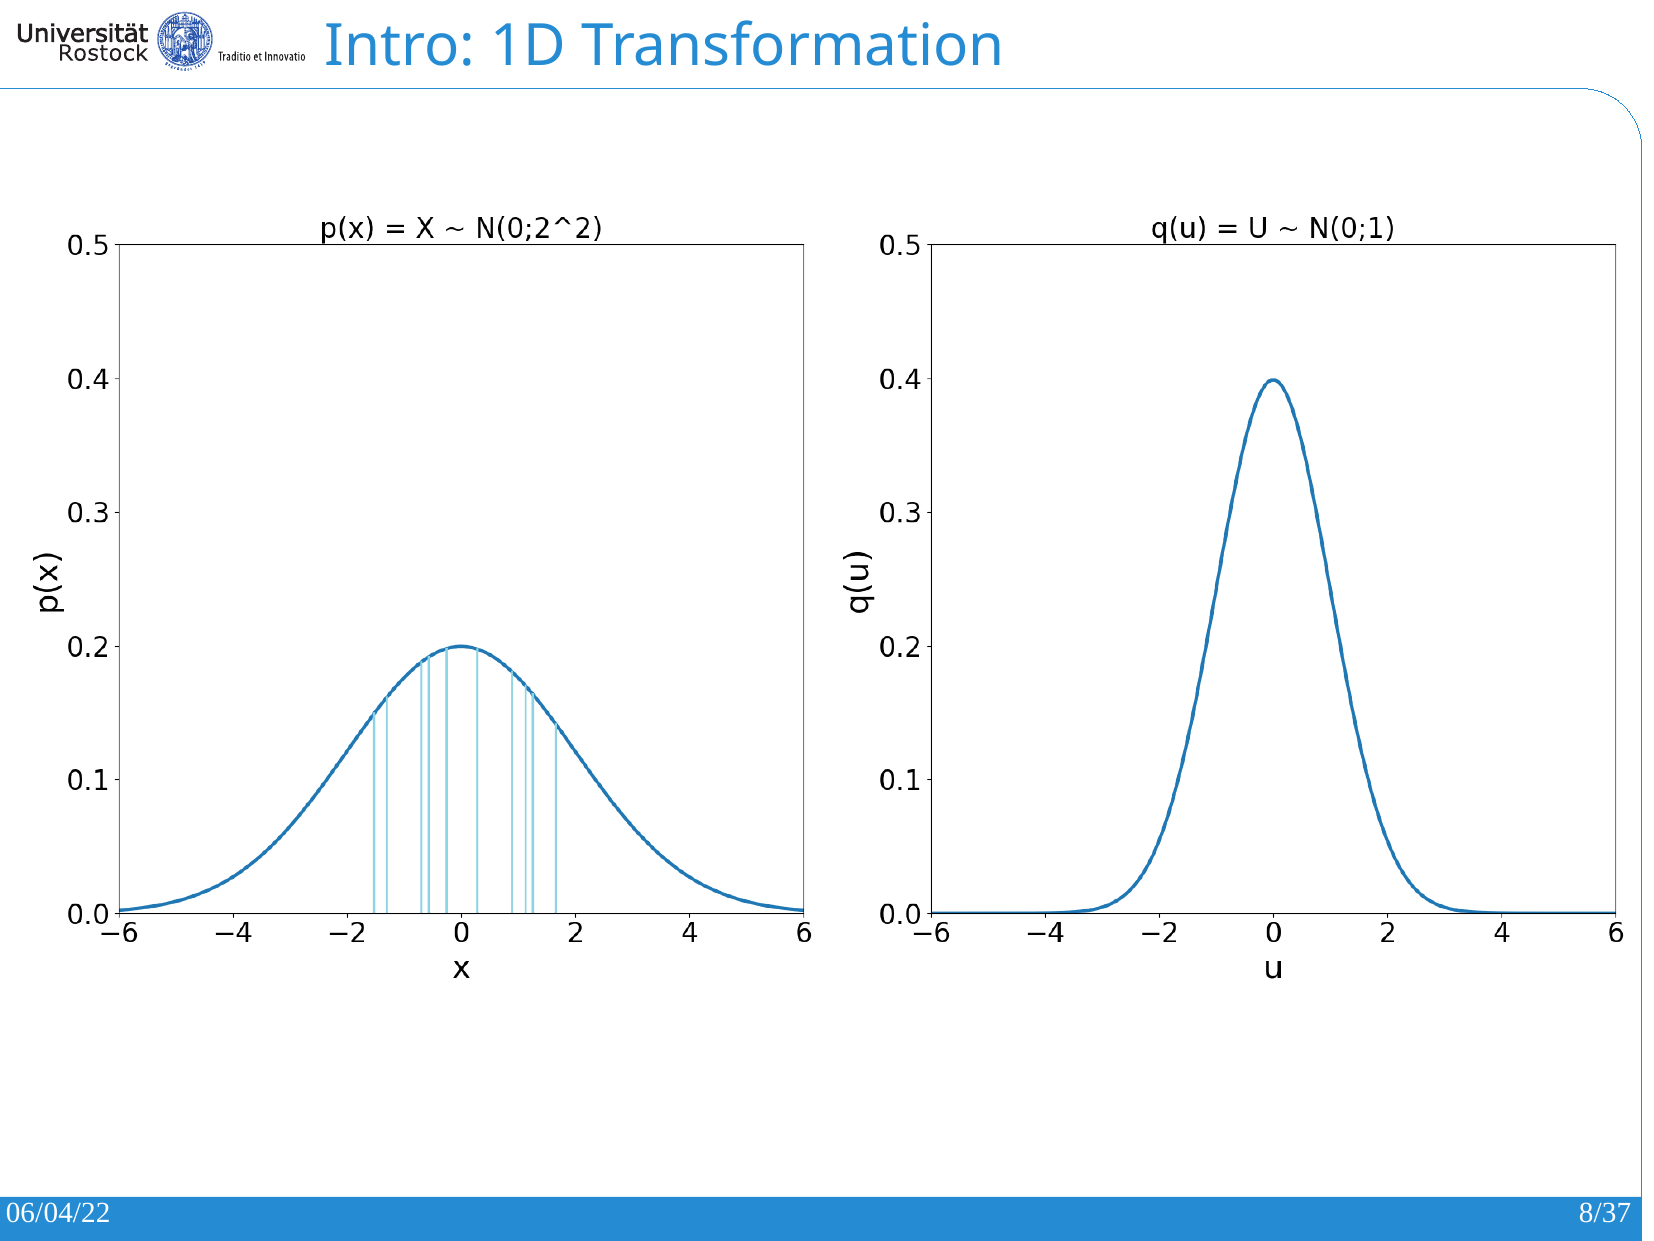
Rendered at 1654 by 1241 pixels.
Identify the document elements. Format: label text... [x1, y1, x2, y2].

picture [0, 186, 1654, 1014]
title Intro: 1D Transformation [324, 8, 1571, 77]
